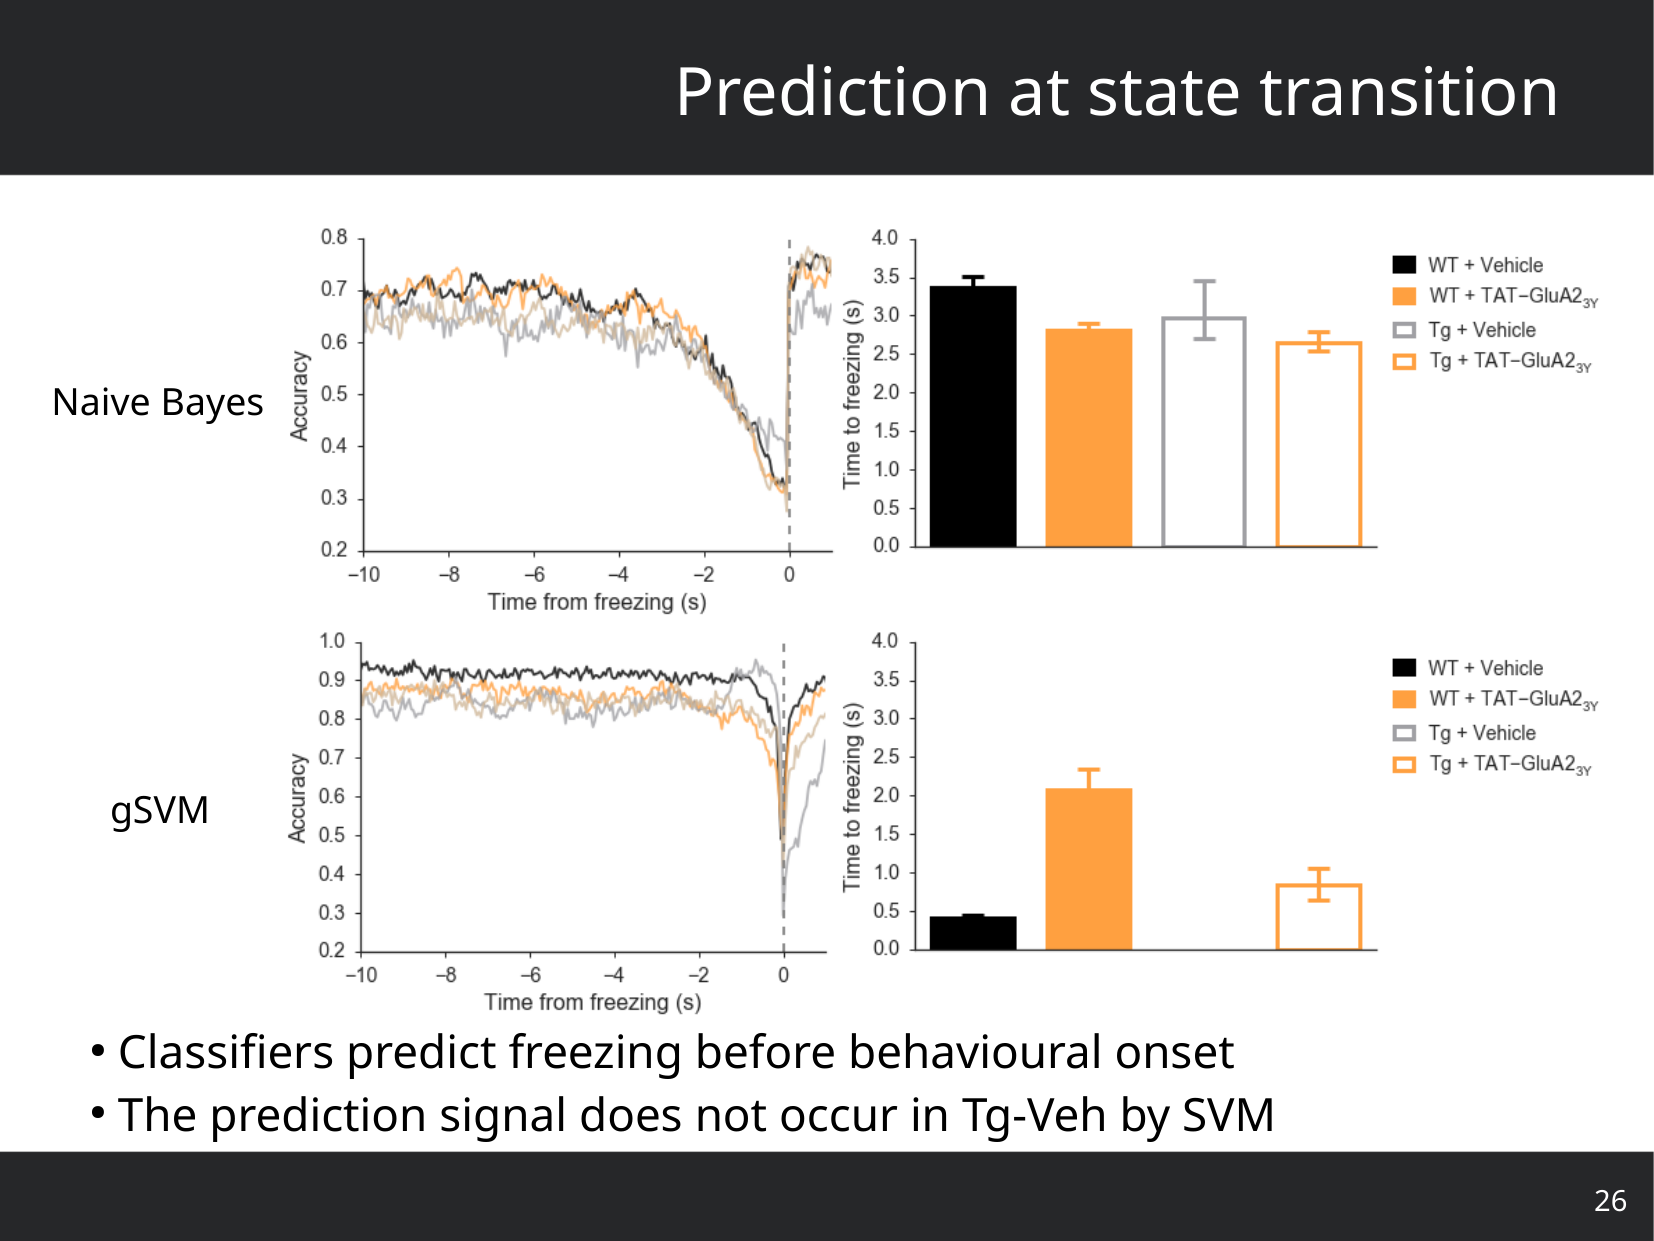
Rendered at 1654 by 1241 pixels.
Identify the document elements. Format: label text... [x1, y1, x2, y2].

text_box gSVM [0, 775, 280, 878]
text_box Naive Bayes [0, 368, 282, 471]
picture [0, 0, 1654, 1241]
text_box Classifiers predict freezing before behavioural onset The prediction signal does not occur in Tg-Veh by SVM [75, 1012, 1654, 1241]
text_box Prediction at state transition [88, 36, 1577, 134]
